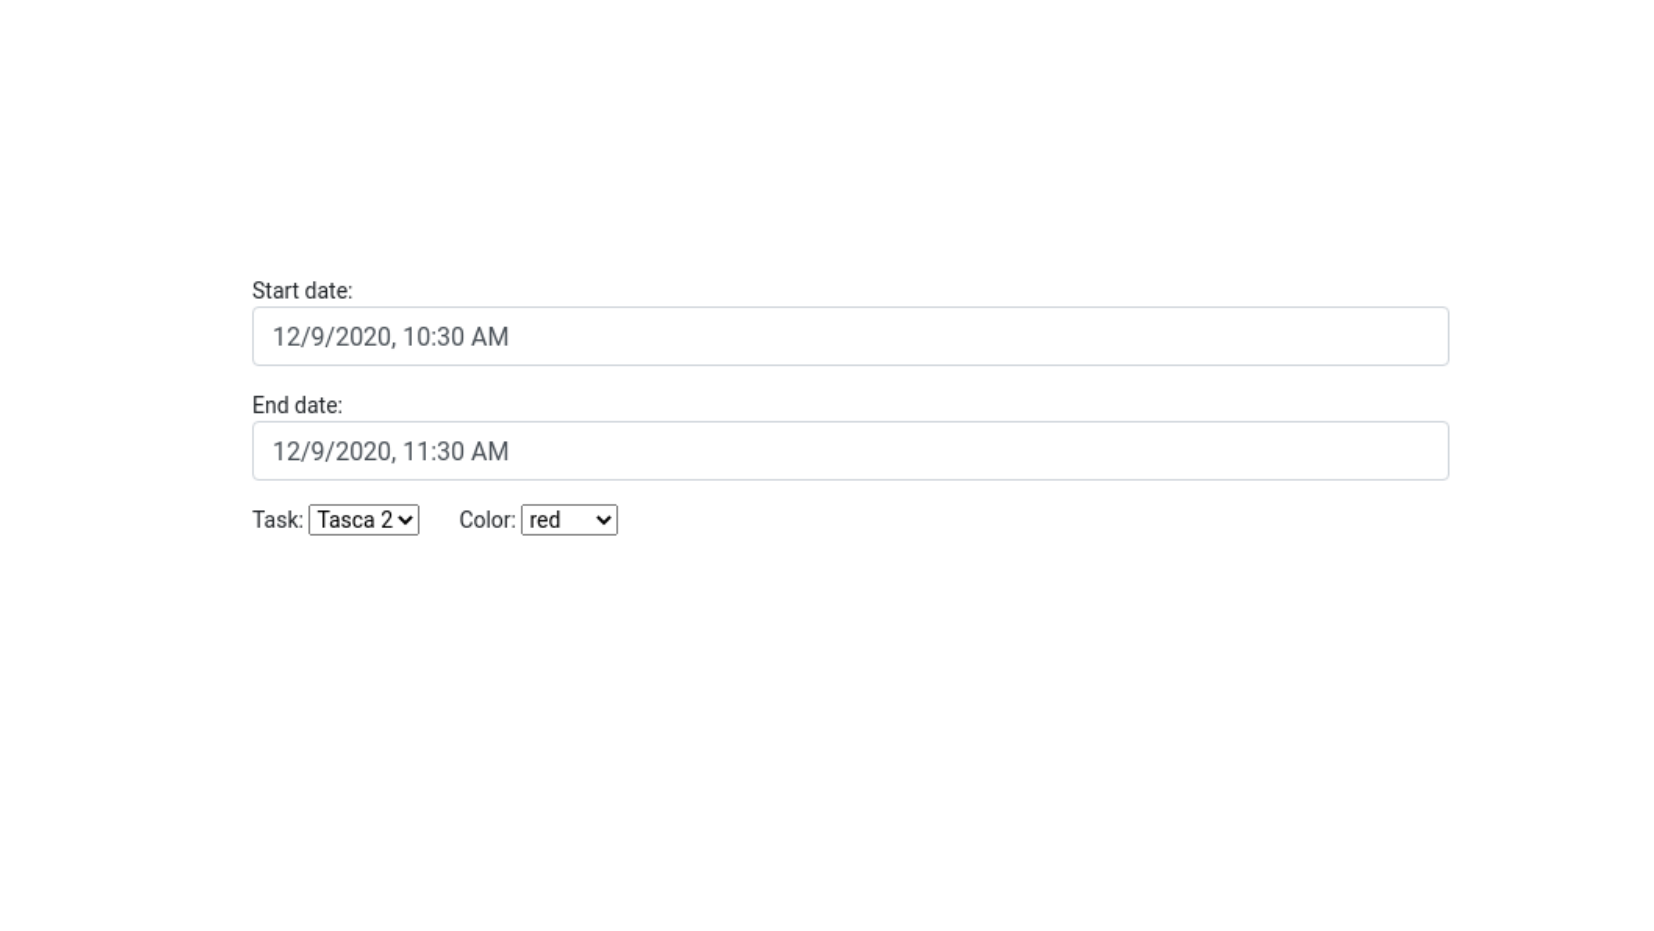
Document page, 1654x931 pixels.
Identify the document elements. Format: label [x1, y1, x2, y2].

picture [240, 269, 1456, 550]
